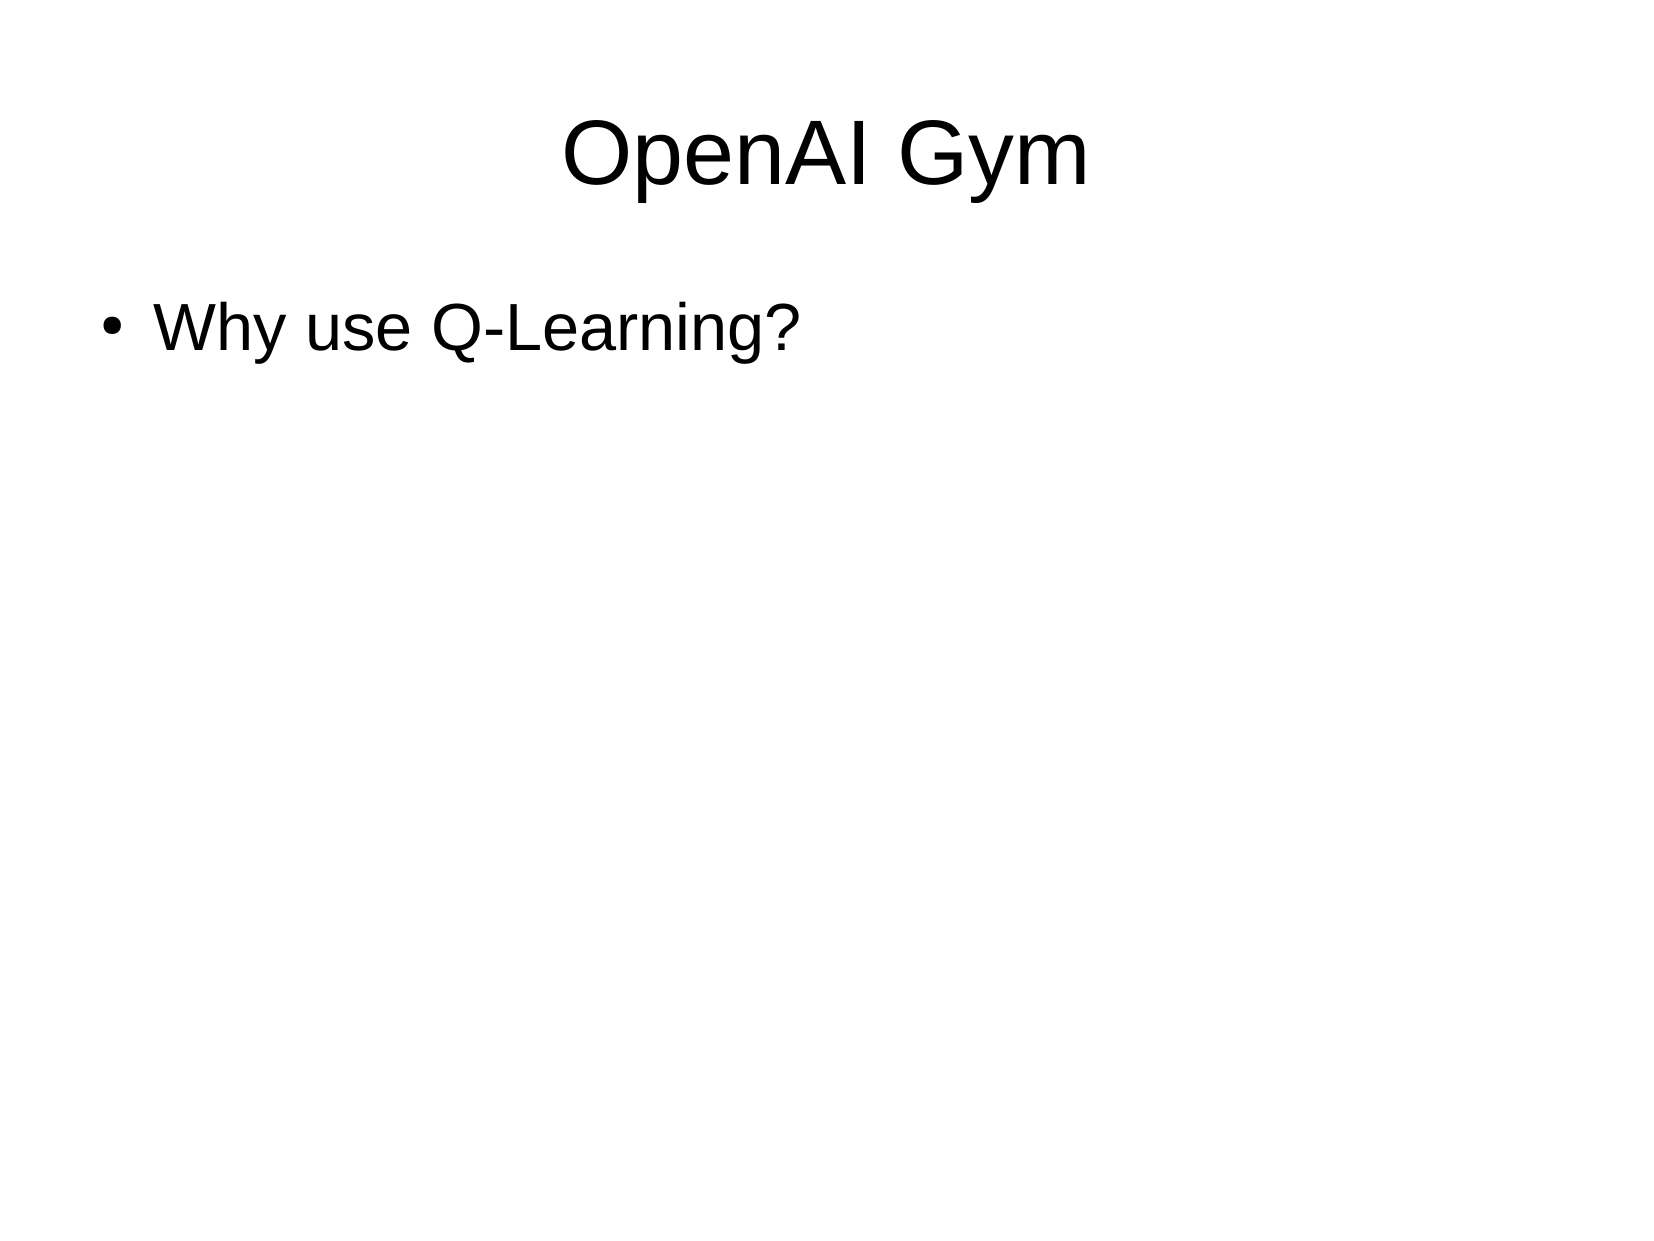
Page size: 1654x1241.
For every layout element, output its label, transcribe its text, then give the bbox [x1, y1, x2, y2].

title OpenAI Gym [82, 49, 1571, 257]
list Why use Q-Learning? [82, 290, 1571, 1010]
